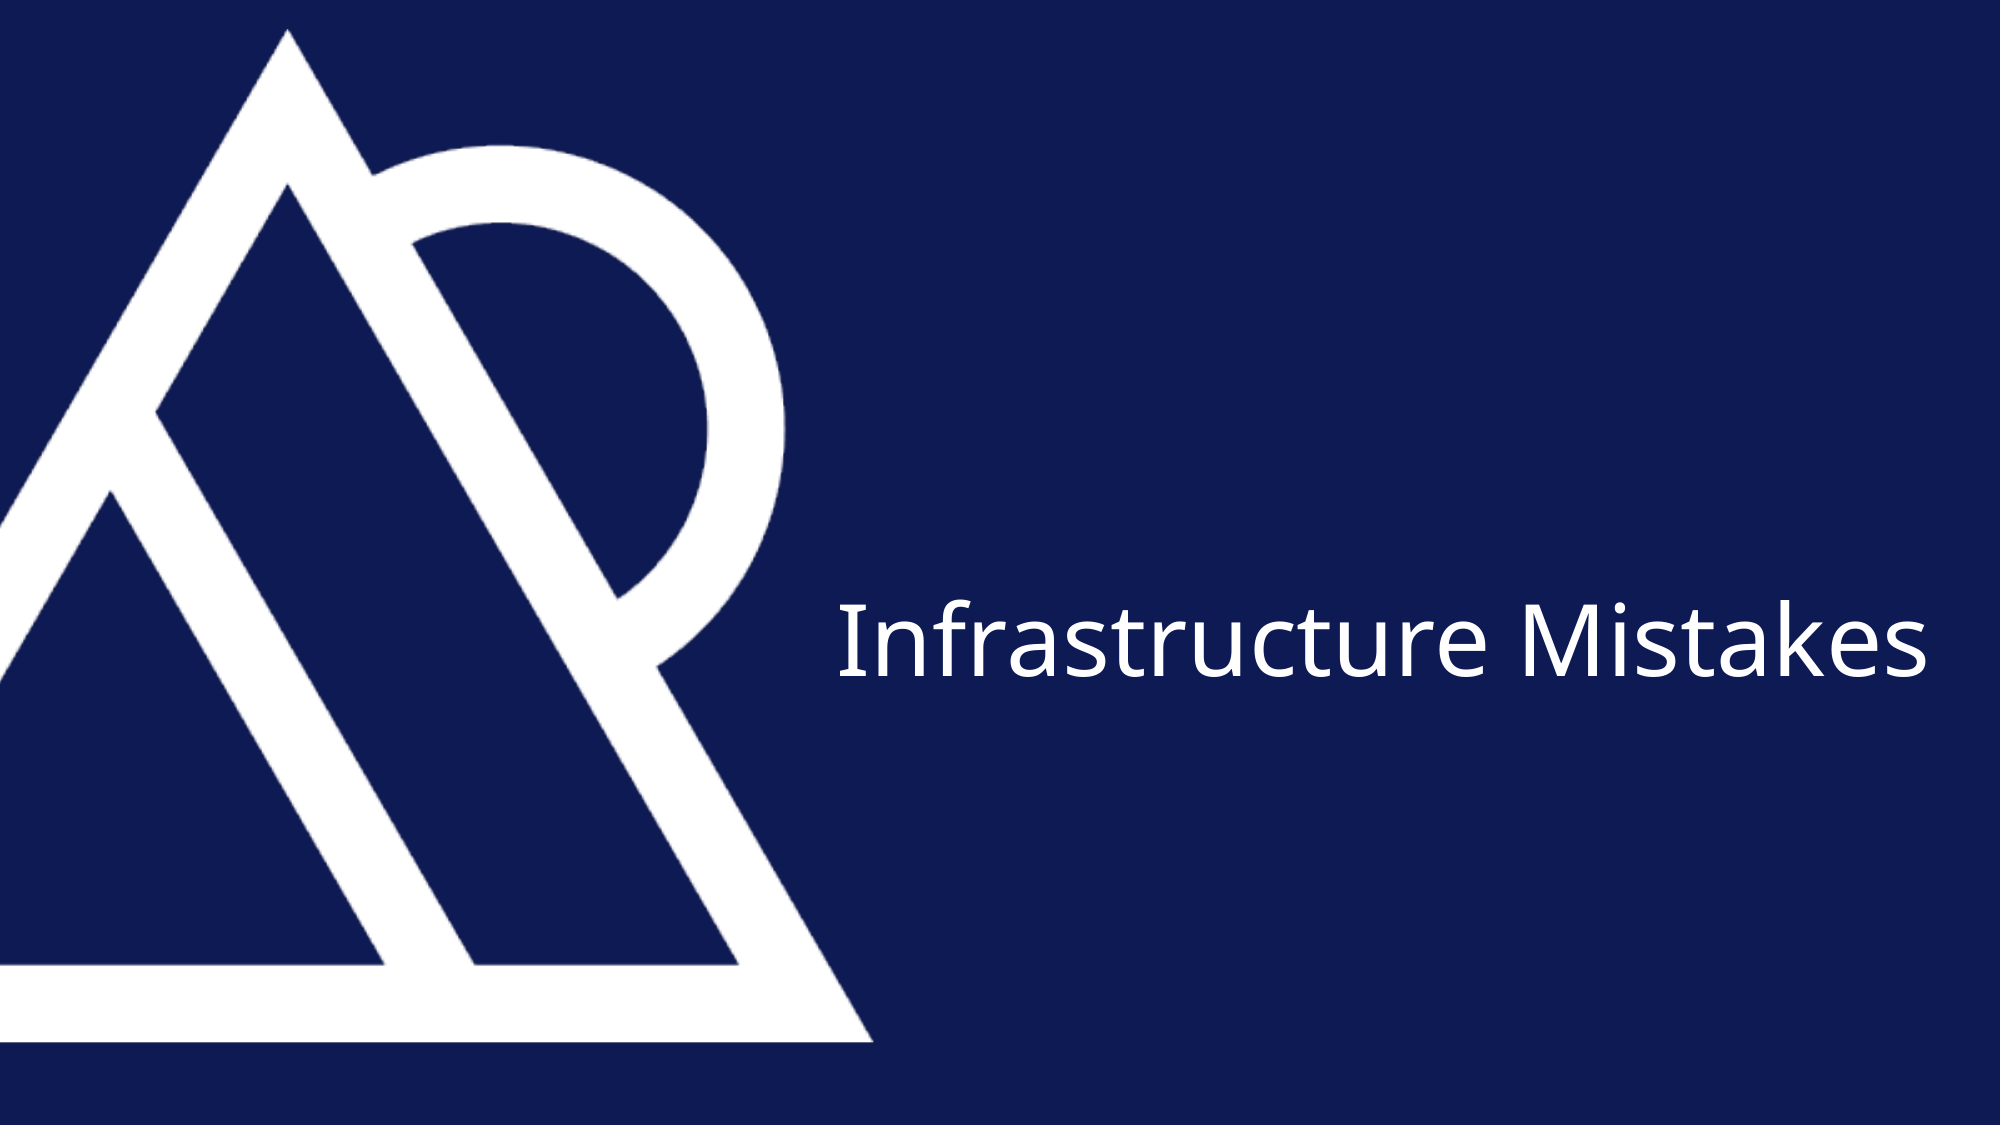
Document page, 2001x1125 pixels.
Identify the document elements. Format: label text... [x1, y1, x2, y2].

picture [0, 29, 877, 1046]
title Infrastructure Mistakes [821, 573, 2000, 716]
